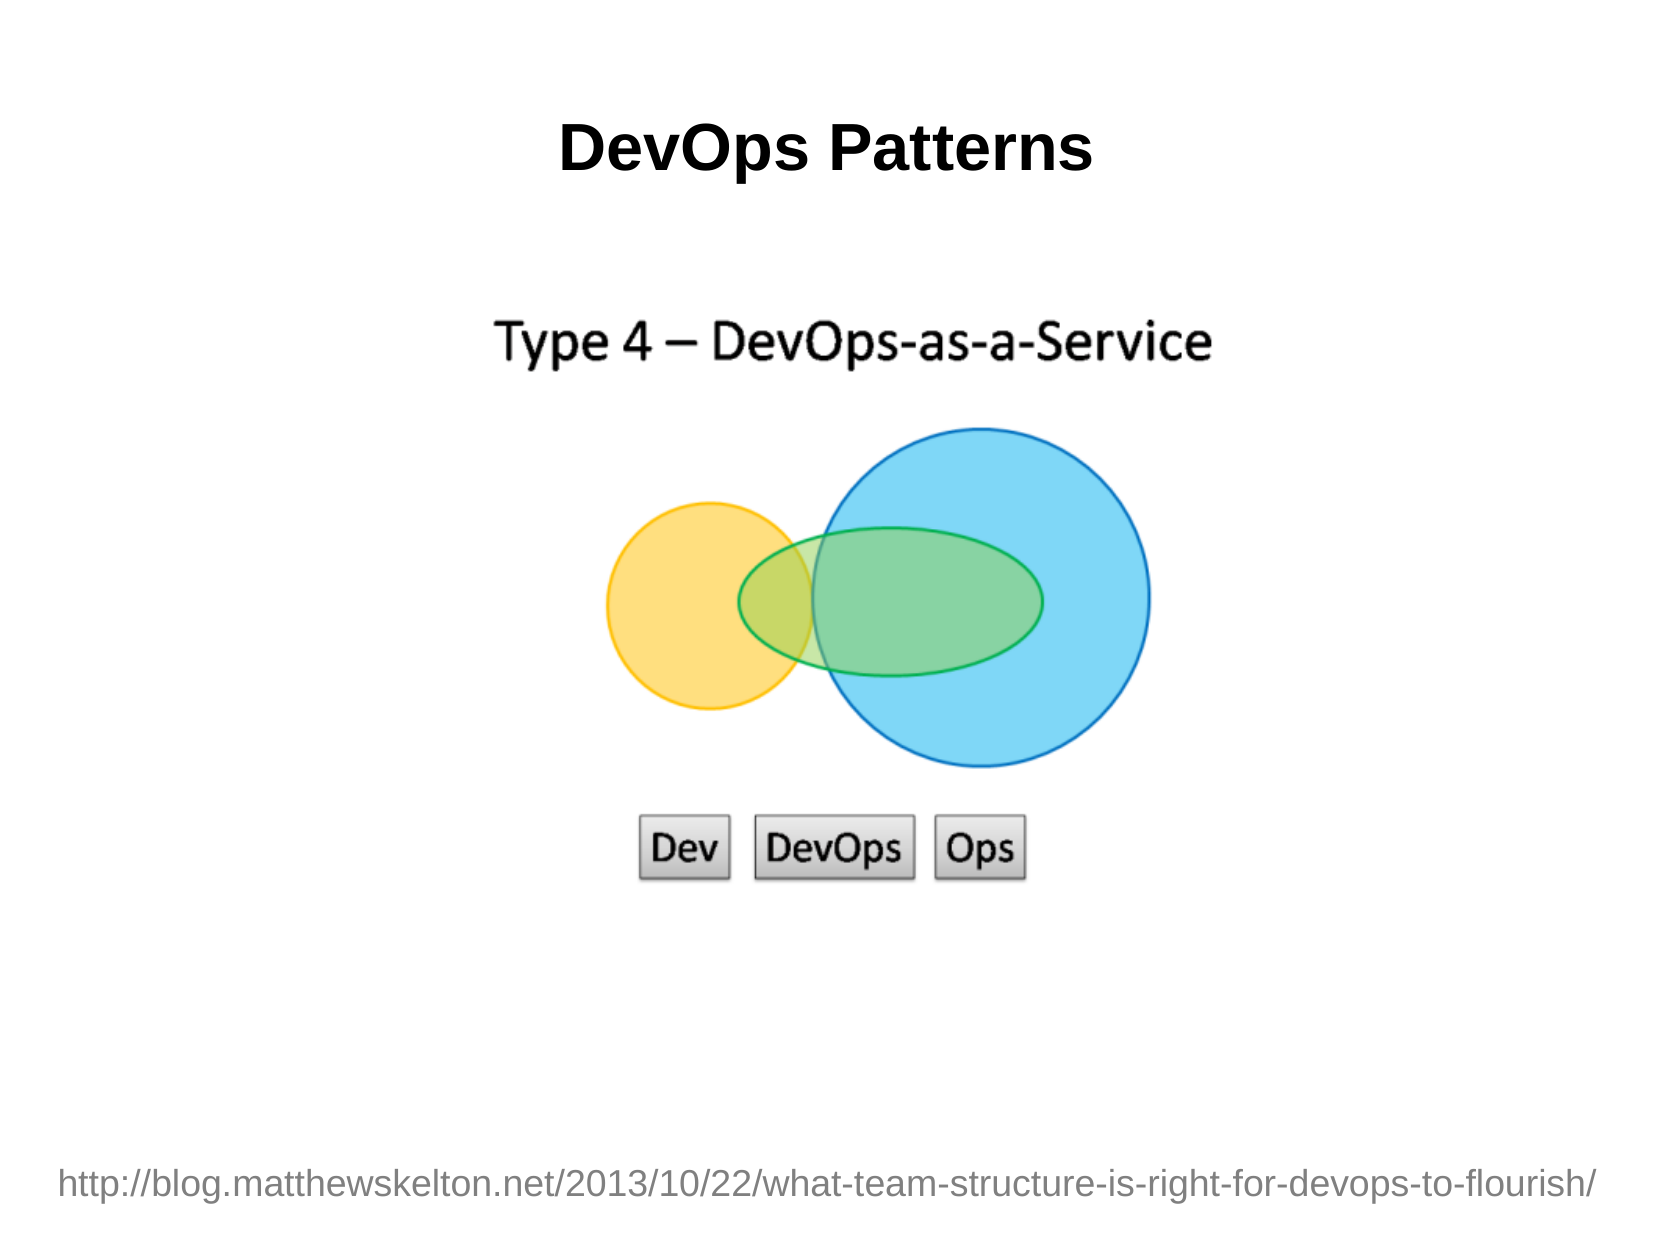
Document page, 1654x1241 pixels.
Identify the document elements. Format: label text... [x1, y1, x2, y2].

picture [361, 248, 1346, 988]
subtitle DevOps Patterns [82, 0, 1571, 628]
text_box http://blog.matthewskelton.net/2013/10/22/what-team-structure-is-right-for-devops-to-flourish/ [42, 1155, 1611, 1212]
